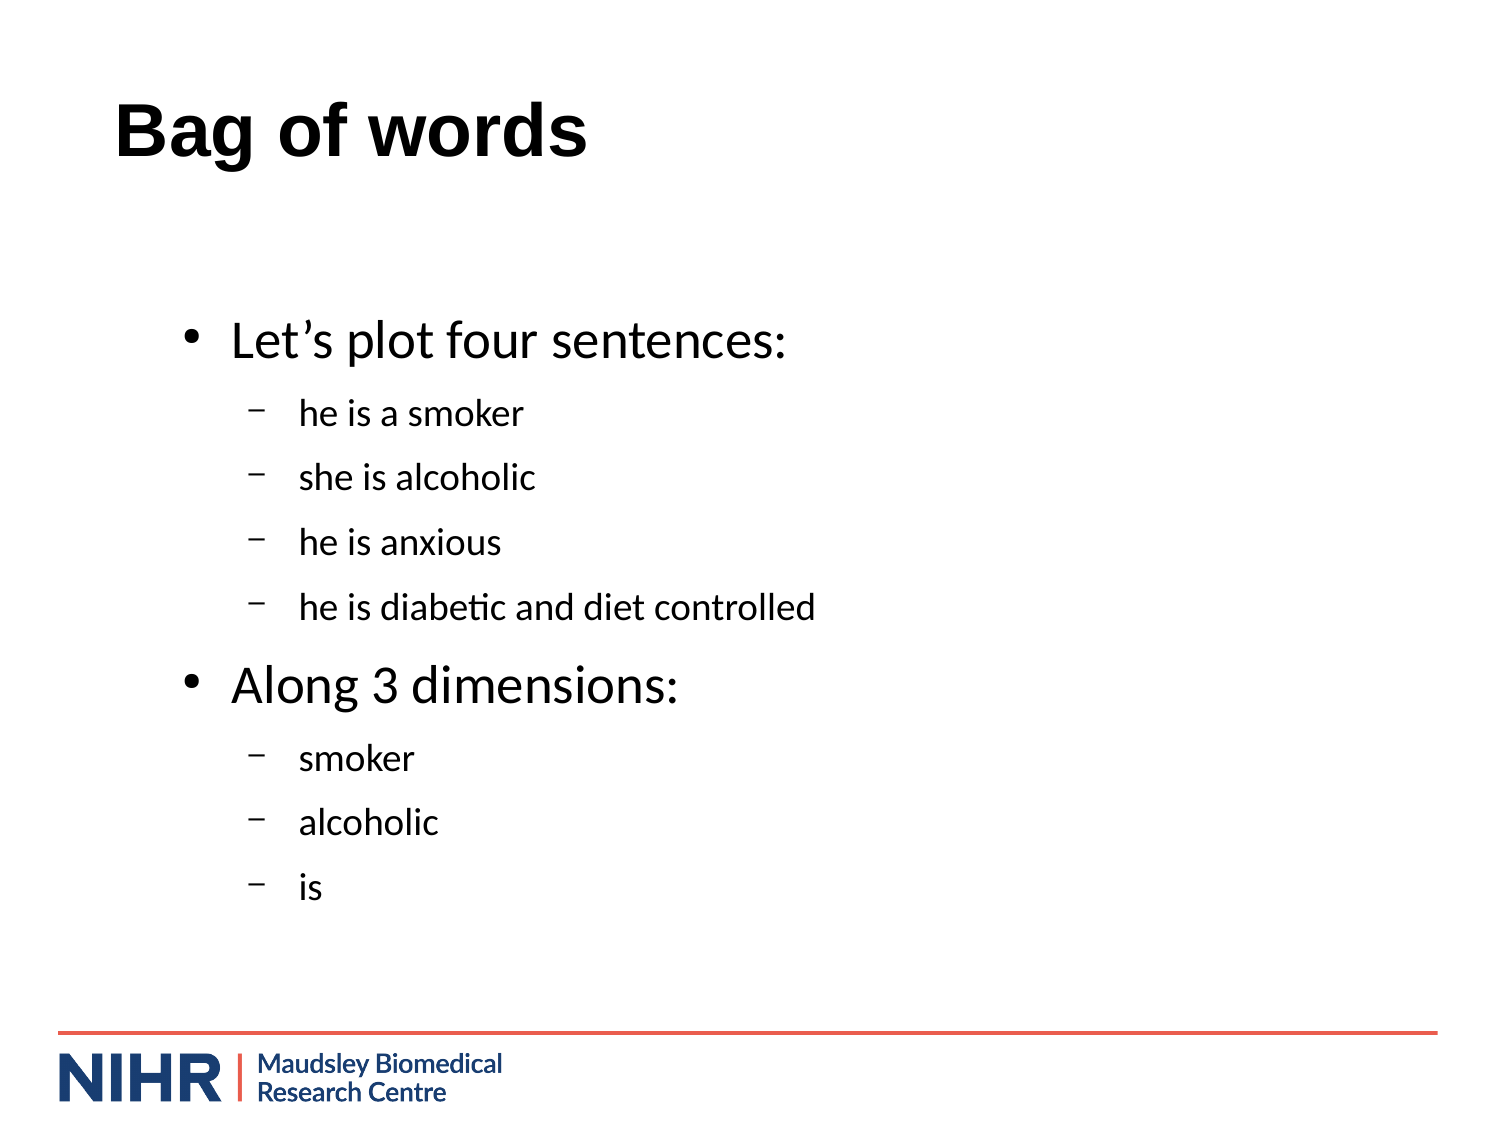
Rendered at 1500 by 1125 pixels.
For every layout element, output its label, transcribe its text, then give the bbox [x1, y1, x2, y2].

list Let’s plot four sentences: he is a smoker she is alcoholic he is anxious he is diabetic and diet controlled Along 3 dimensions: smoker alcoholic is [165, 311, 1229, 910]
text_box Bag of words [100, 84, 1105, 180]
picture [29, 1018, 531, 1125]
